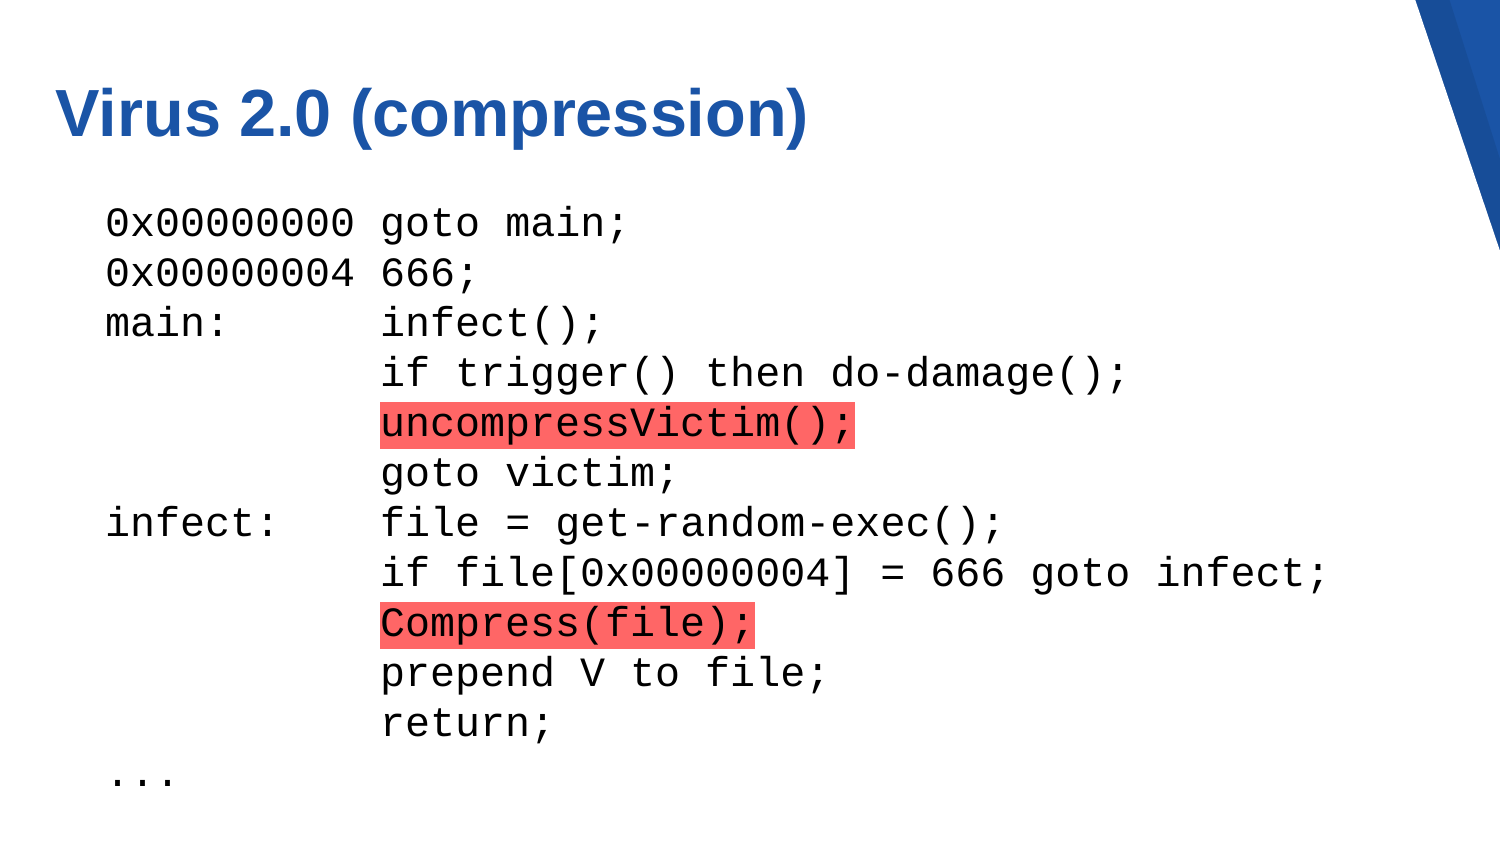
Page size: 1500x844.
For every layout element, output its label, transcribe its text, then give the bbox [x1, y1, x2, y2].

title Virus 2.0 (compression) [40, 97, 1231, 166]
list 0x00000000 goto main; 0x00000004 666; main: infect(); if trigger() then do-damage(); uncompressVictim(); goto victim; infect: file = get-random-exec(); if file[0x00000004] = 666 goto infect; Compress(file); prepend V to file; return; ... [90, 180, 1456, 755]
